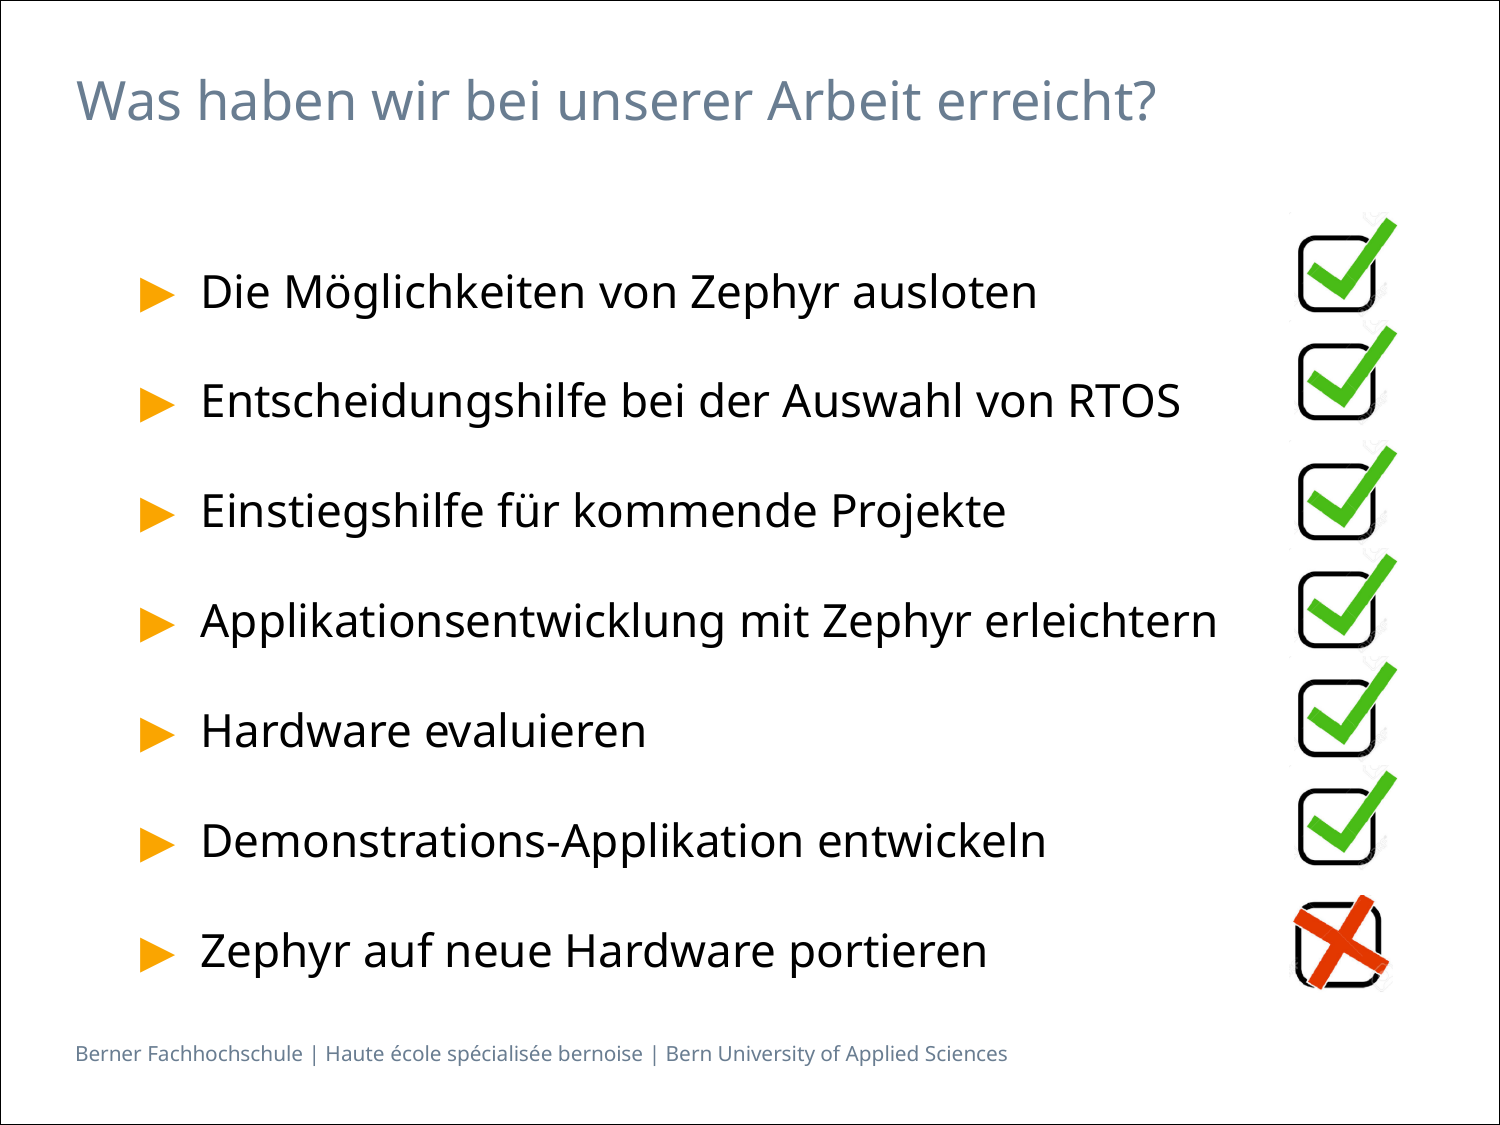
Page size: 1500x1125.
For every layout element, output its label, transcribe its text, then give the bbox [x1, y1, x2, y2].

title Was haben wir bei unserer Arbeit erreicht? [76, 59, 1418, 148]
picture [1289, 895, 1398, 995]
picture [1289, 440, 1398, 874]
picture [1289, 212, 1398, 429]
list Die Möglichkeiten von Zephyr ausloten Entscheidungshilfe bei der Auswahl von RTOS Einstiegshilfe für kommende Projekte Applikationsentwicklung mit Zephyr erleichtern Hardware evaluieren Demonstrations-Applikation entwickeln Zephyr auf neue Hardware portieren [125, 254, 1313, 995]
